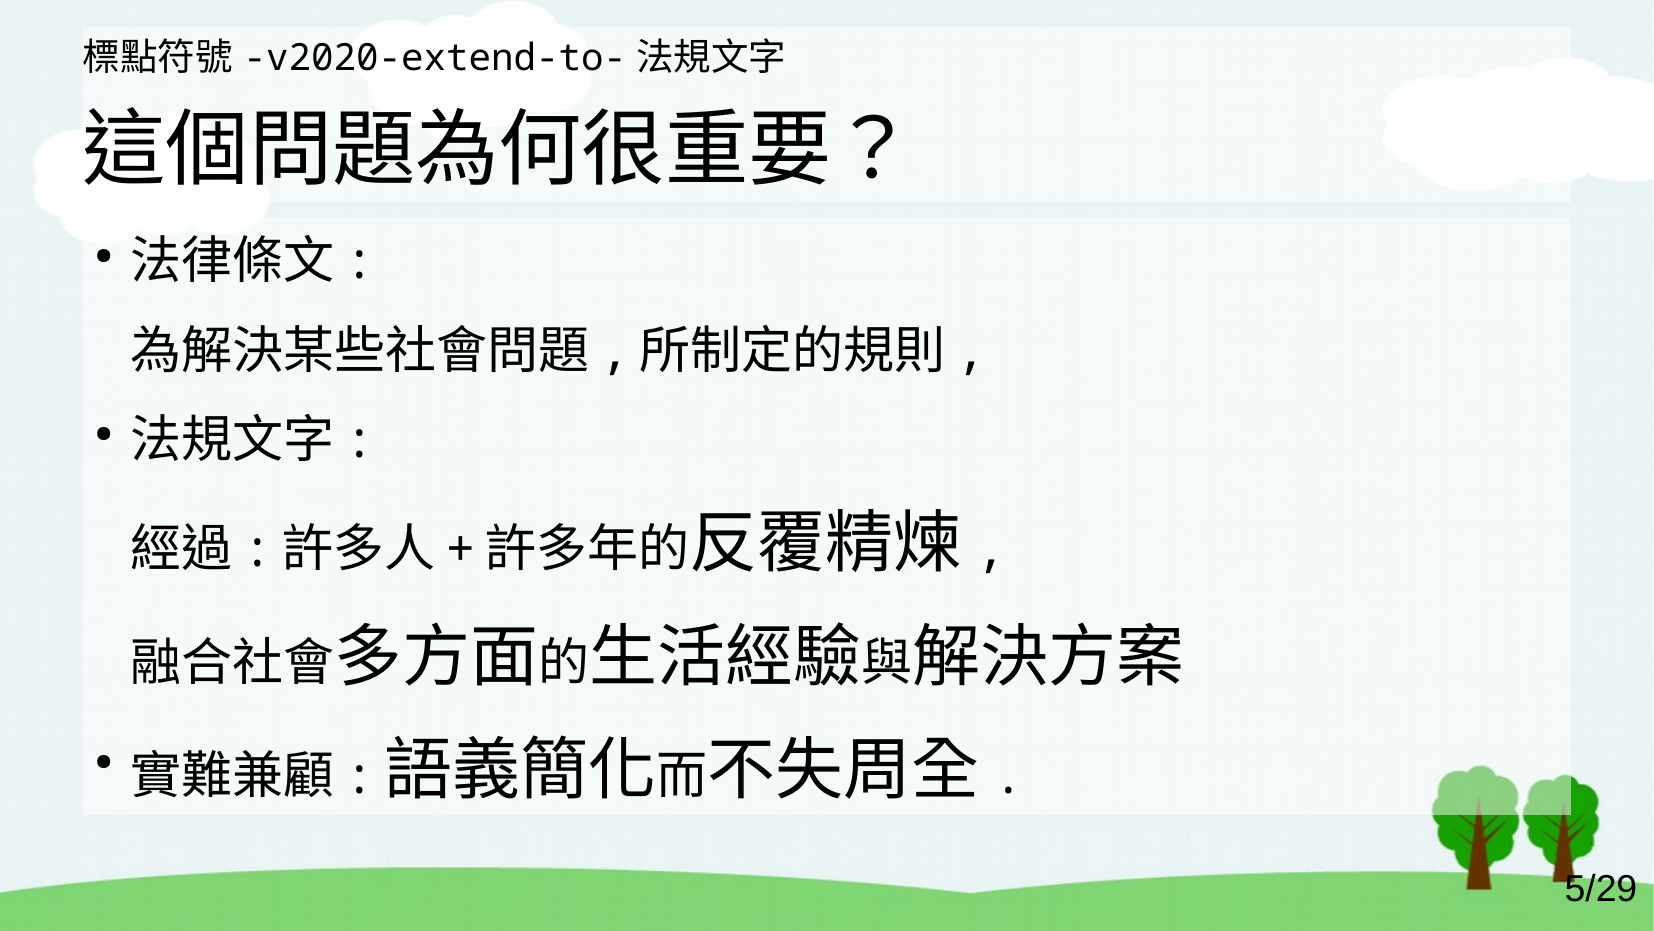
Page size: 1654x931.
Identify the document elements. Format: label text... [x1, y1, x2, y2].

title 標點符號-v2020-extend-to-法規文字 這個問題為何很重要？ [82, 37, 1571, 193]
picture [0, 0, 1654, 931]
text_box <編號>/29 [1192, 860, 1653, 931]
list 法律條文: 為解決某些社會問題,所制定的規則, 法規文字: 經過:許多人+許多年的反覆精煉, 融合社會多方面的生活經驗與解決方案 實難兼顧:語義簡化而不失周全. [82, 217, 1571, 815]
